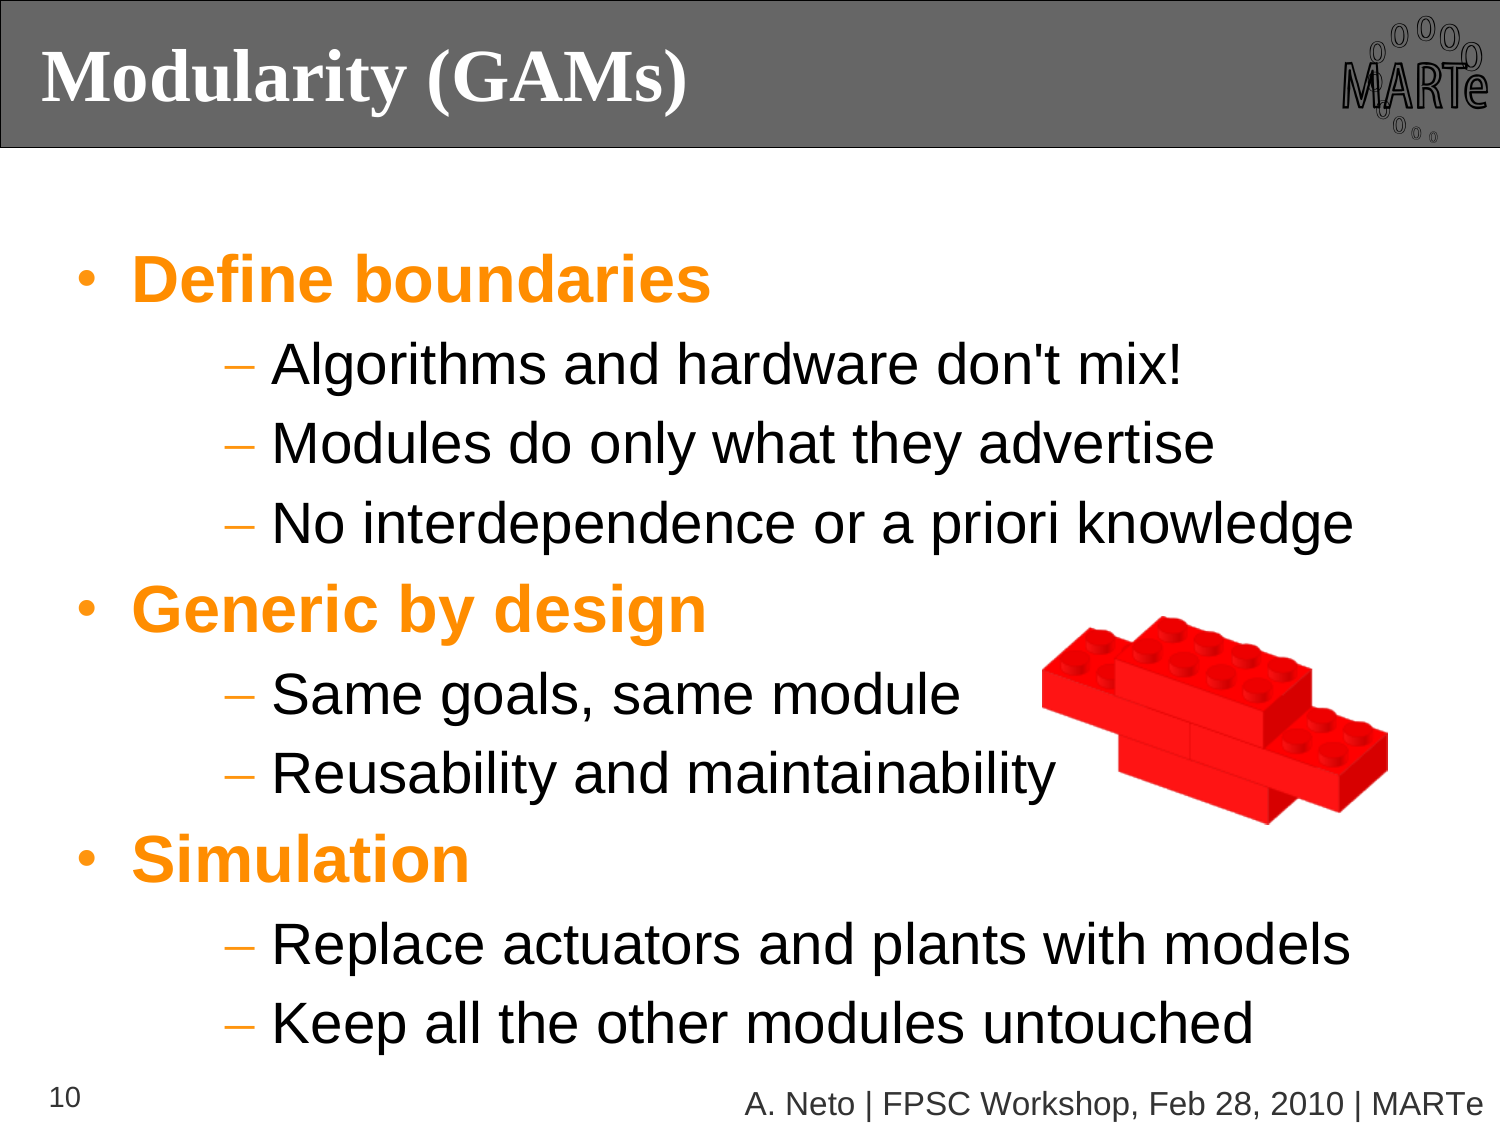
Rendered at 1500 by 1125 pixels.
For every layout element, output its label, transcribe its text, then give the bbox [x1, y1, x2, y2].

title Modularity (GAMs) [41, 0, 1329, 151]
picture [1340, 0, 1489, 148]
picture [1042, 616, 1388, 826]
list Define boundaries Algorithms and hardware don't mix! Modules do only what they advertise No interdependence or a priori knowledge Generic by design Same goals, same module Reusability and maintainability Simulation Replace actuators and plants with models Keep all the other modules untouched [75, 238, 1425, 1058]
